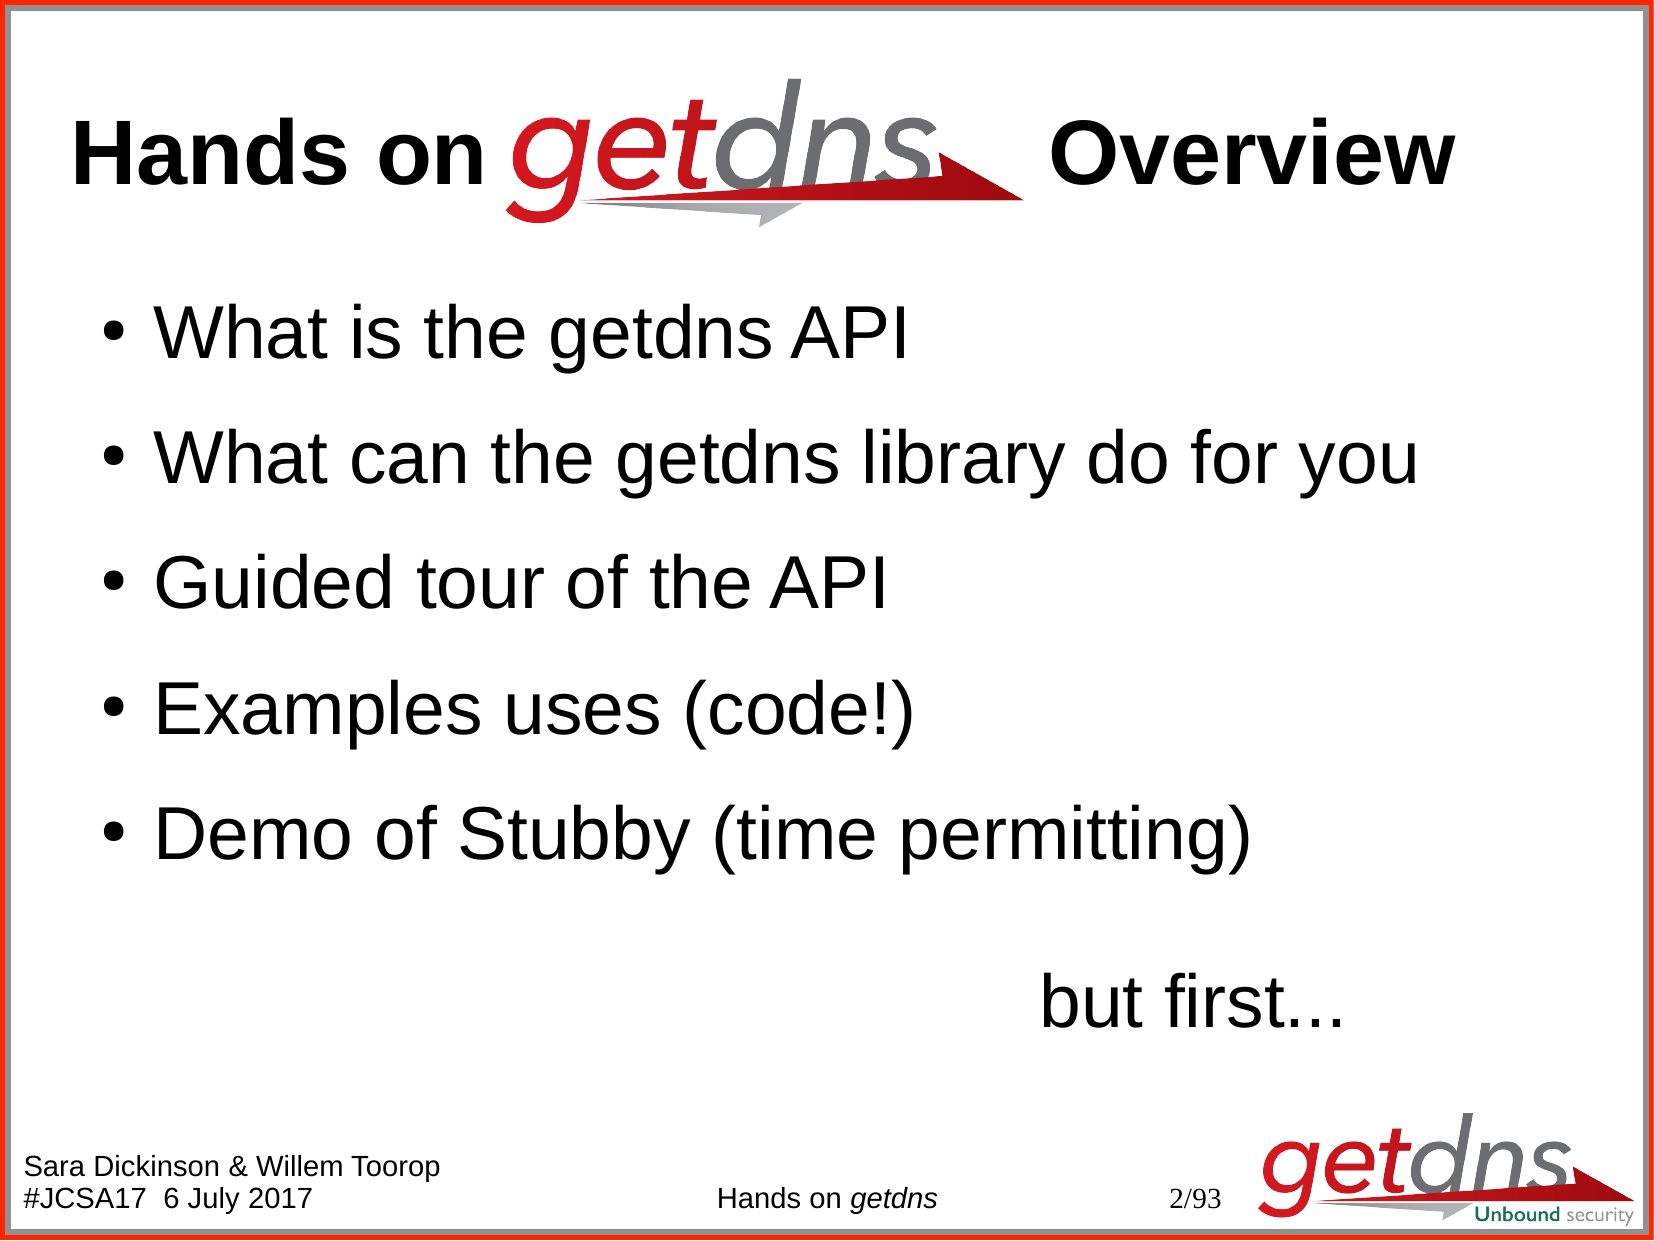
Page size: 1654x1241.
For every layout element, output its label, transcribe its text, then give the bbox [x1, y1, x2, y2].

list What is the getdns API What can the getdns library do for you Guided tour of the API Examples uses (code!) Demo of Stubby (time permitting) but first... [82, 290, 1654, 1229]
picture [496, 70, 1034, 243]
title Hands on Overview [70, 49, 1642, 257]
